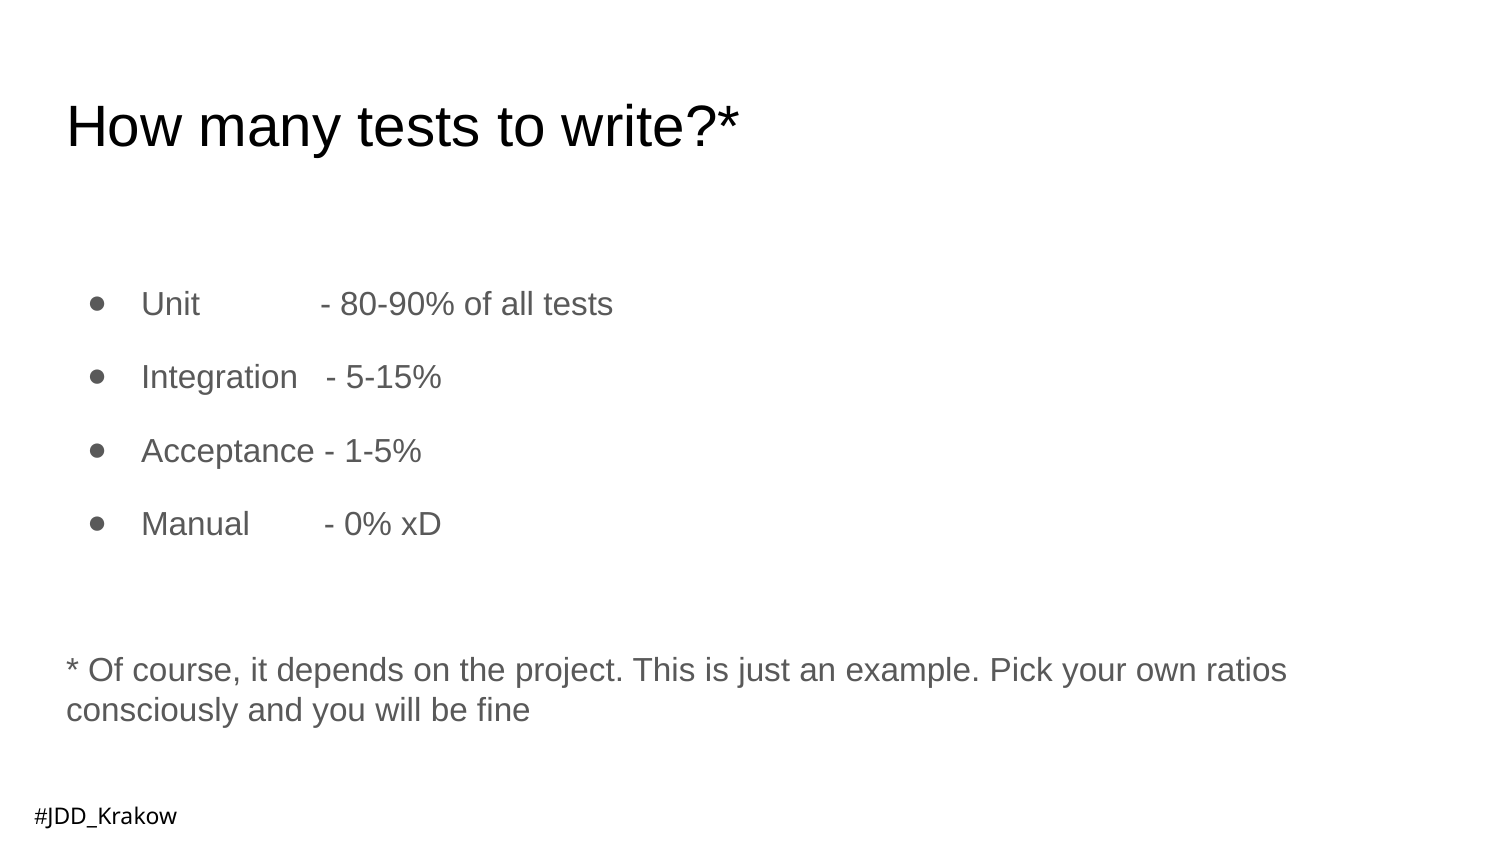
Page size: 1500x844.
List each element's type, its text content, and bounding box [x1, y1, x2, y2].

list Unit - 80-90% of all tests Integration - 5-15% Acceptance - 1-5% Manual - 0% xD * Of course, it depends on the project. This is just an example. Pick your own ratios consciously and you will be fine [51, 189, 1449, 750]
text_box #JDD_Krakow [0, 786, 247, 844]
title How many tests to write?* [51, 72, 1449, 167]
